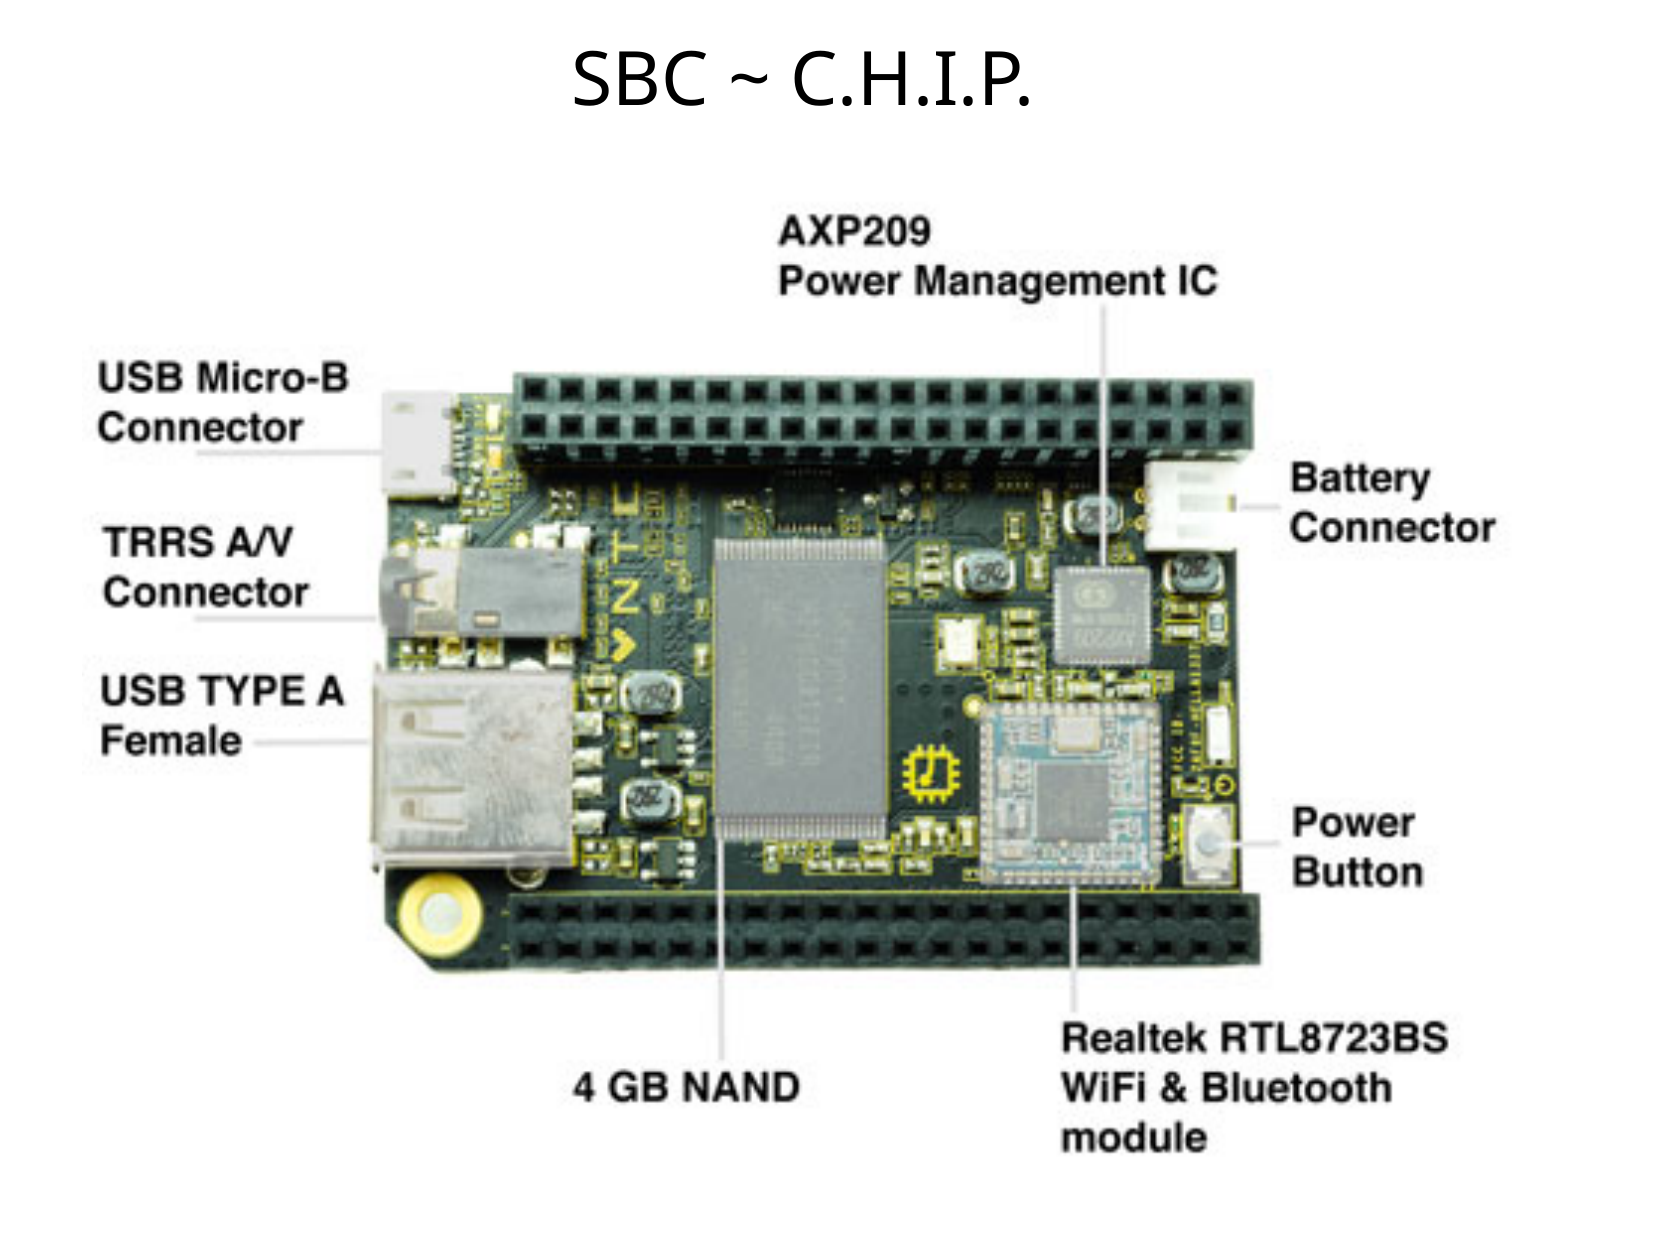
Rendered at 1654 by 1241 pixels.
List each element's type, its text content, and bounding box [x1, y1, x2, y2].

title SBC ~ C.H.I.P. [59, 35, 1548, 118]
picture [82, 132, 1571, 1195]
